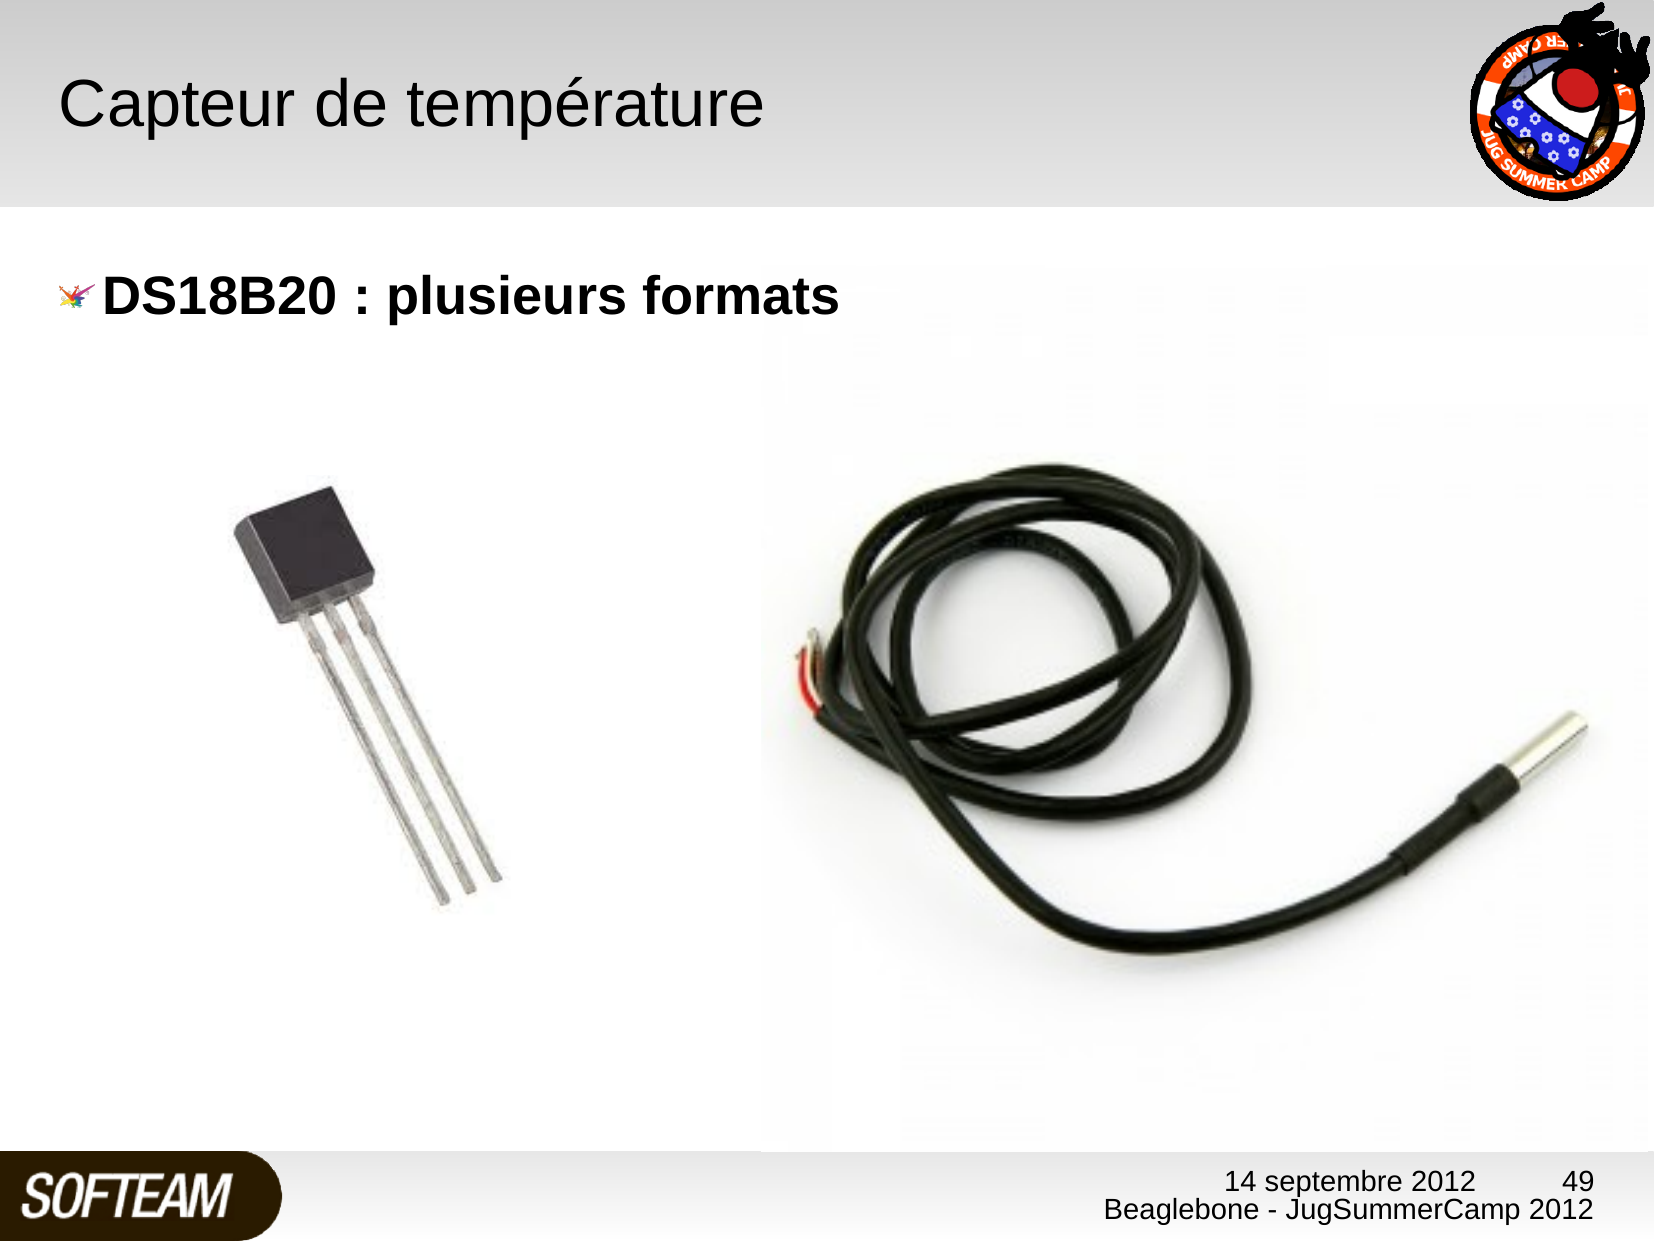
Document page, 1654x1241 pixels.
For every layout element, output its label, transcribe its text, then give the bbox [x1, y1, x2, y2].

picture [1465, 0, 1654, 207]
picture [0, 1151, 286, 1241]
picture [761, 265, 1648, 1152]
title Capteur de température [59, 29, 1359, 178]
list DS18B20 : plusieurs formats [59, 265, 1595, 985]
